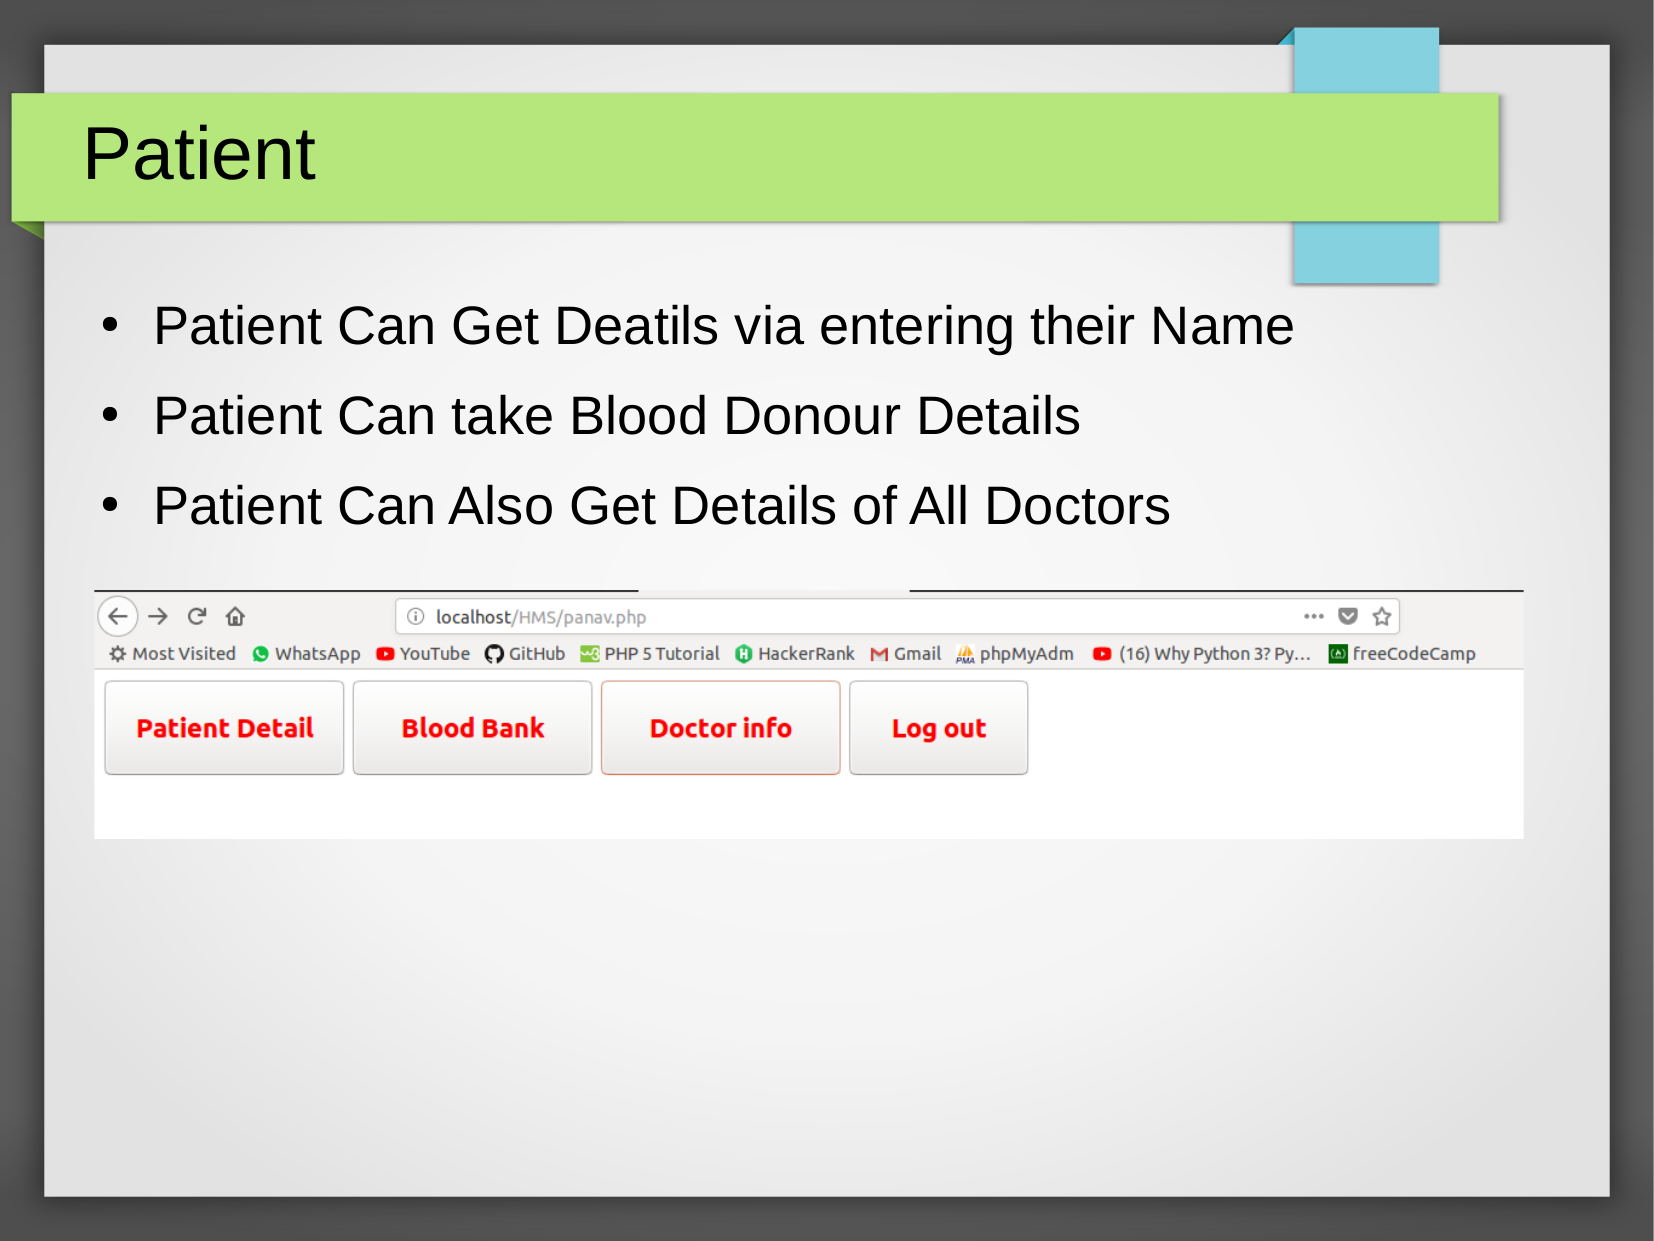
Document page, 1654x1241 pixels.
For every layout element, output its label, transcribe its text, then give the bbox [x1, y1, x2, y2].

picture [0, 0, 1654, 1241]
list Patient Can Get Deatils via entering their Name Patient Can take Blood Donour Details Patient Can Also Get Details of All Doctors [82, 295, 1571, 1015]
title Patient [82, 94, 1264, 213]
